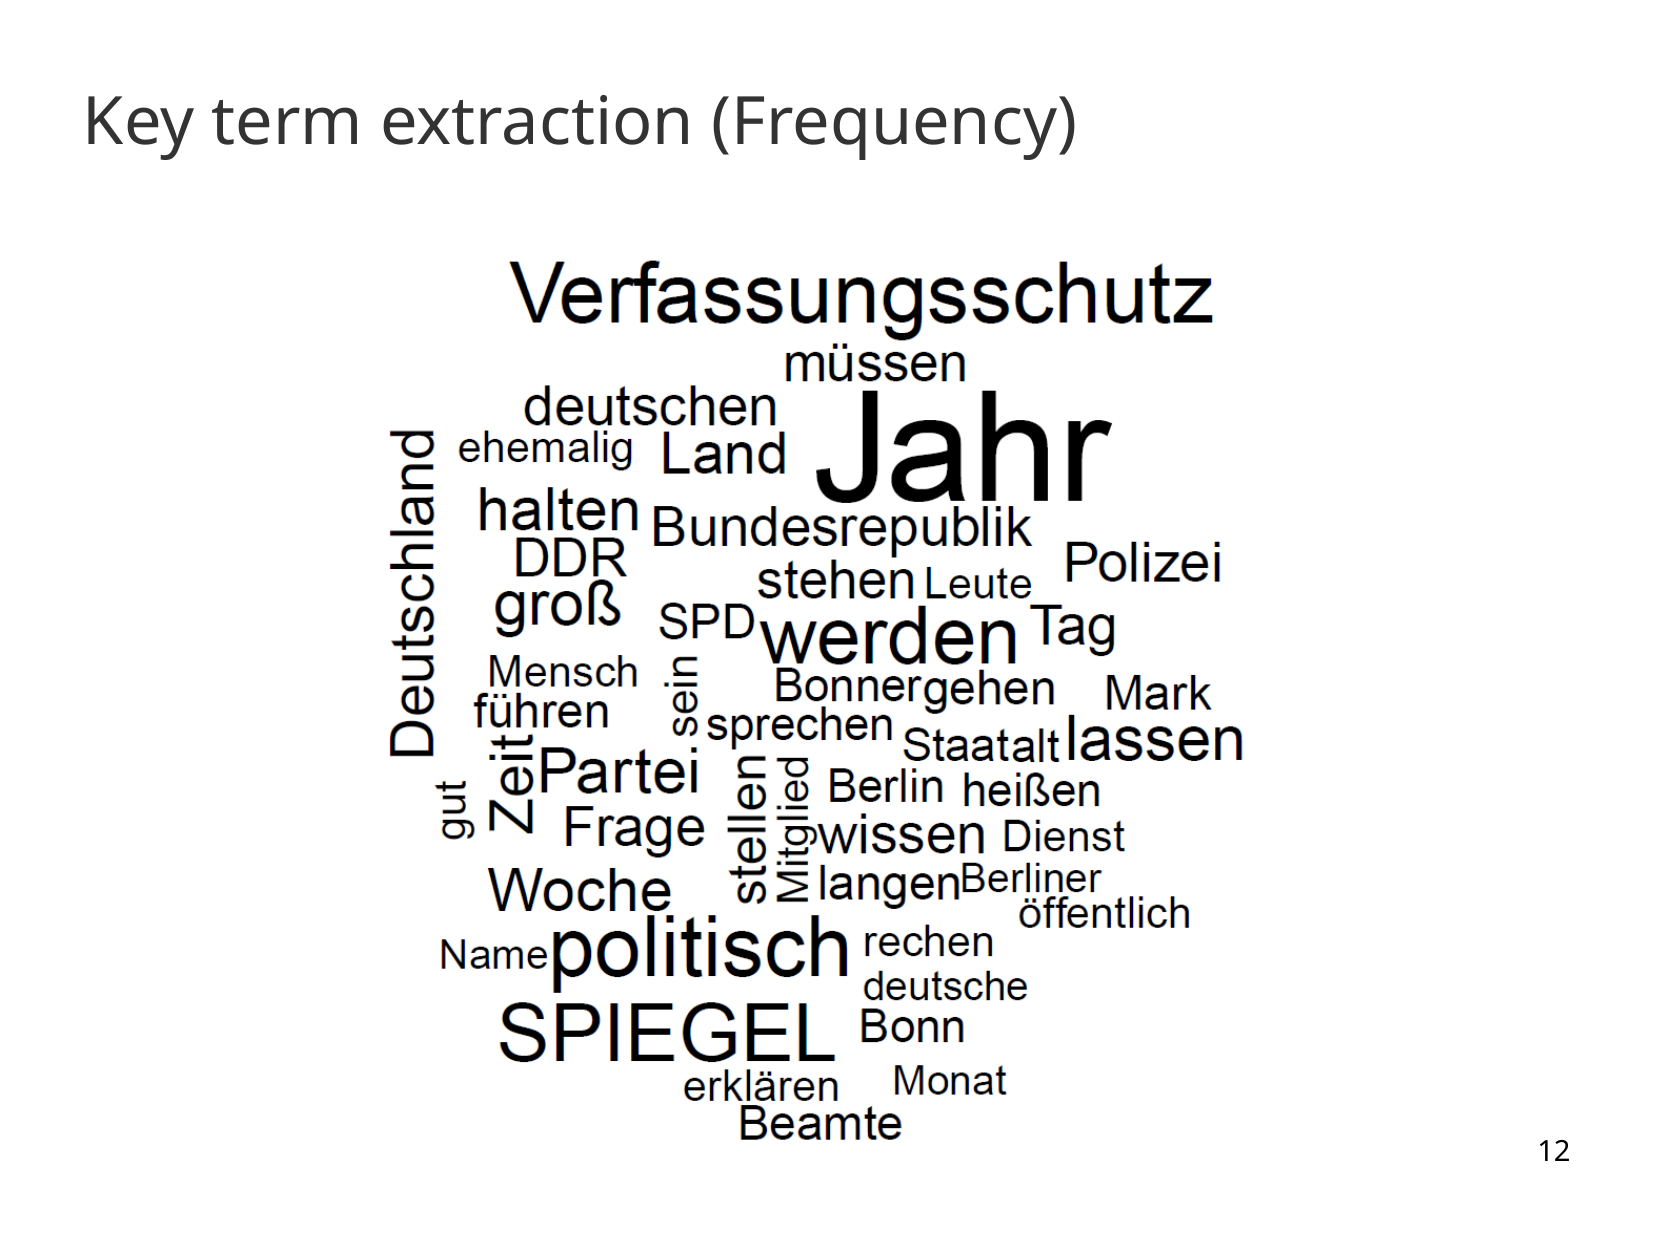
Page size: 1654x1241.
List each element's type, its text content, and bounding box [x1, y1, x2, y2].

title Key term extraction (Frequency) [82, 49, 1347, 189]
picture [366, 247, 1272, 1146]
